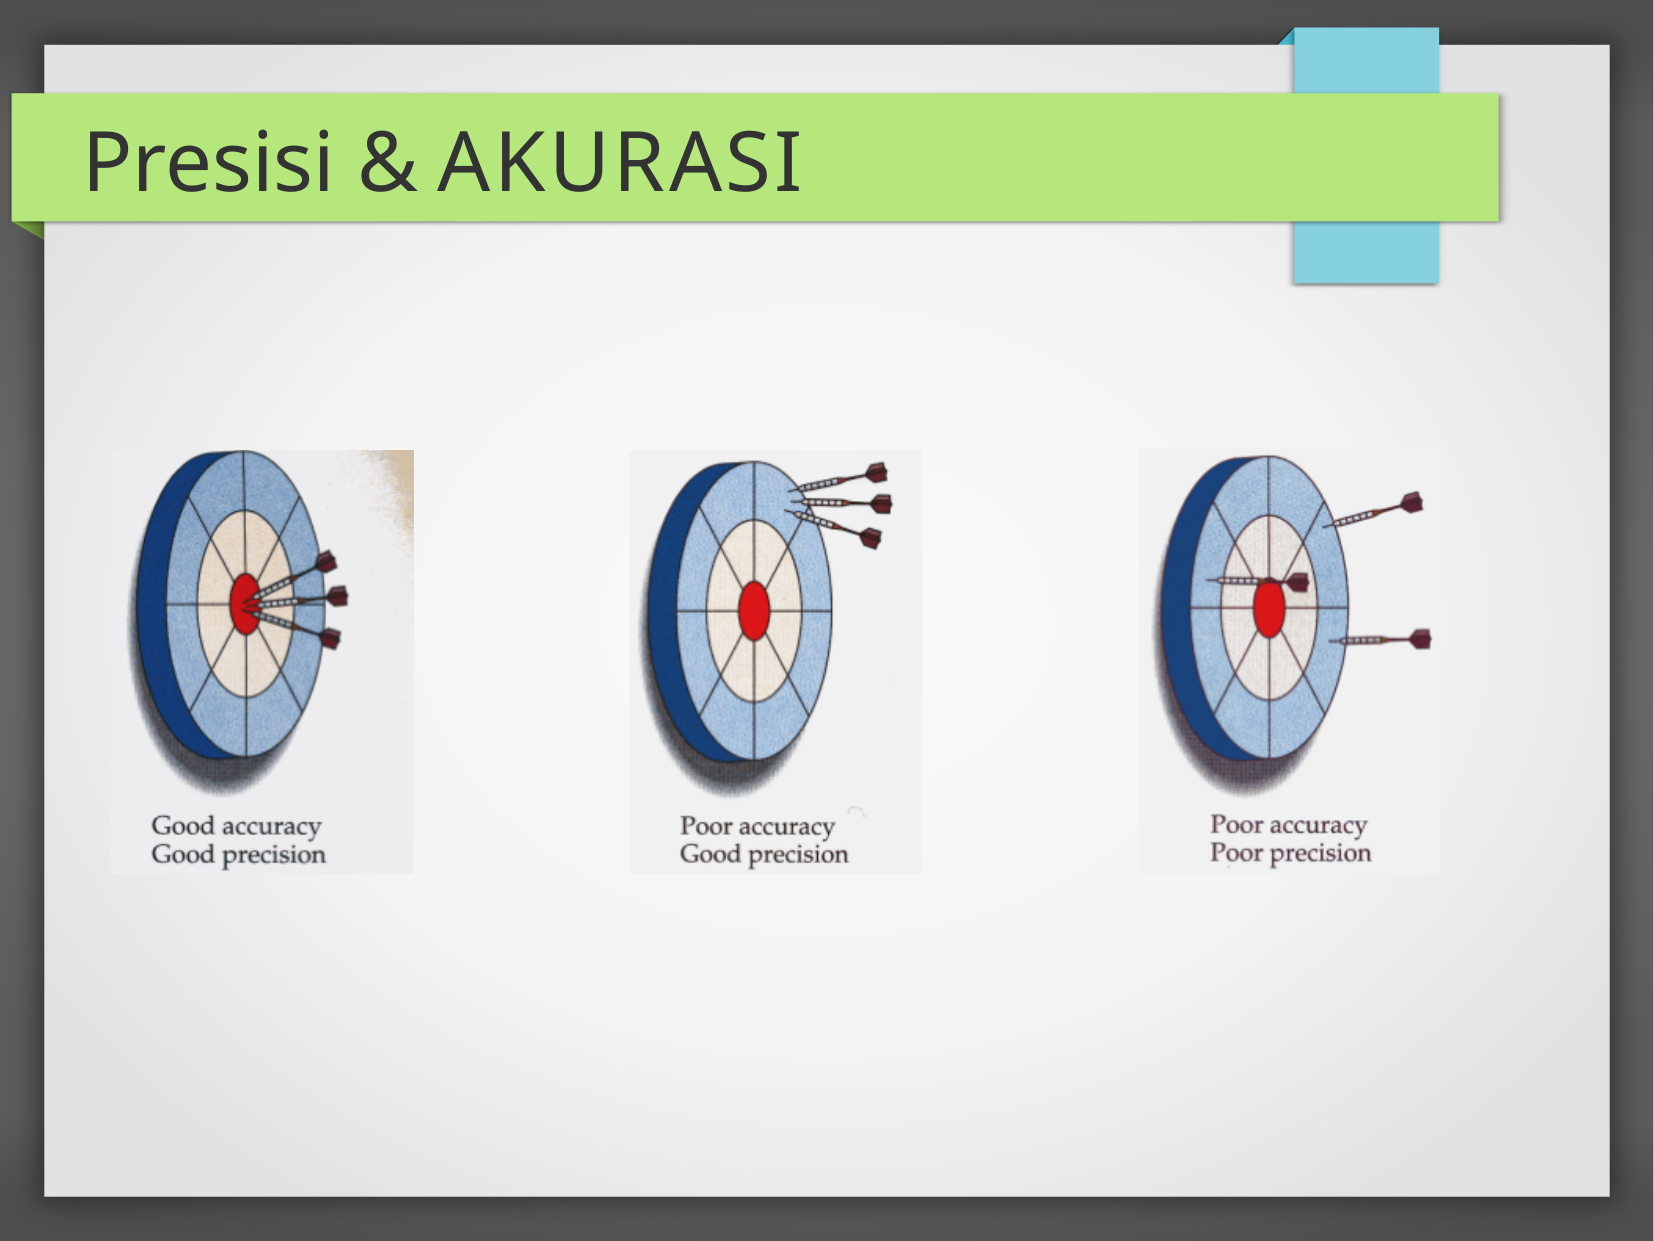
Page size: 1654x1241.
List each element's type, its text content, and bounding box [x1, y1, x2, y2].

title Presisi & AKURASI [82, 92, 1465, 227]
picture [0, 0, 1654, 1241]
